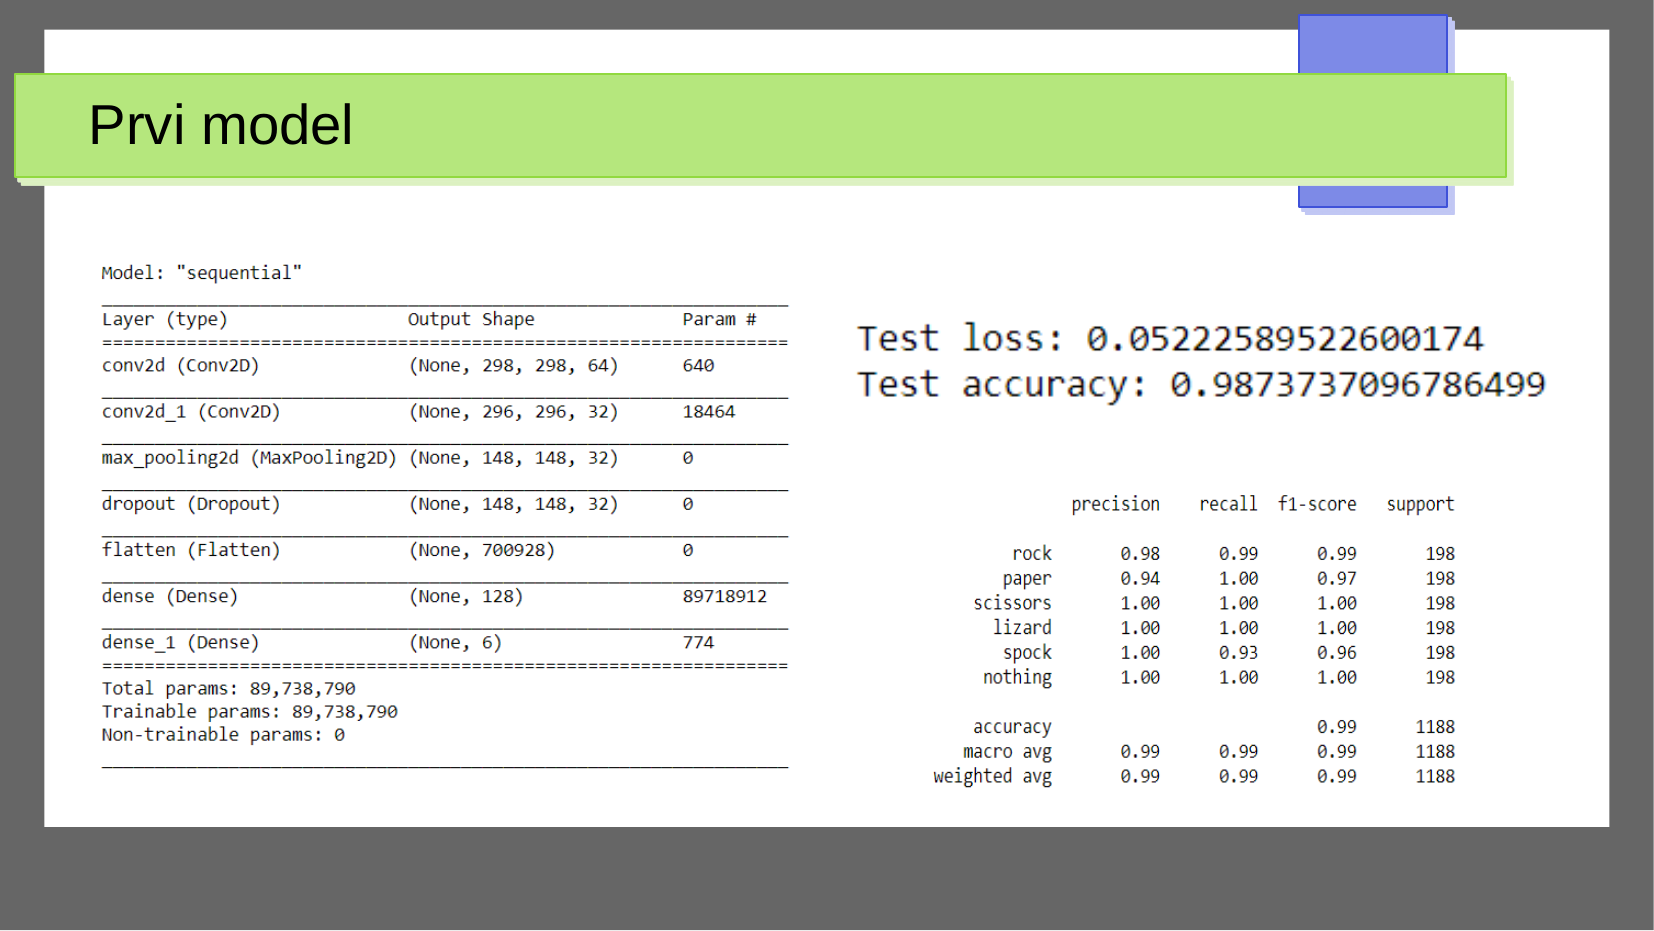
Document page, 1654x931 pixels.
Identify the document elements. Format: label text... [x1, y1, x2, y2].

picture [845, 301, 1566, 423]
title Prvi model [88, 73, 1506, 178]
picture [88, 256, 809, 777]
picture [927, 487, 1483, 812]
